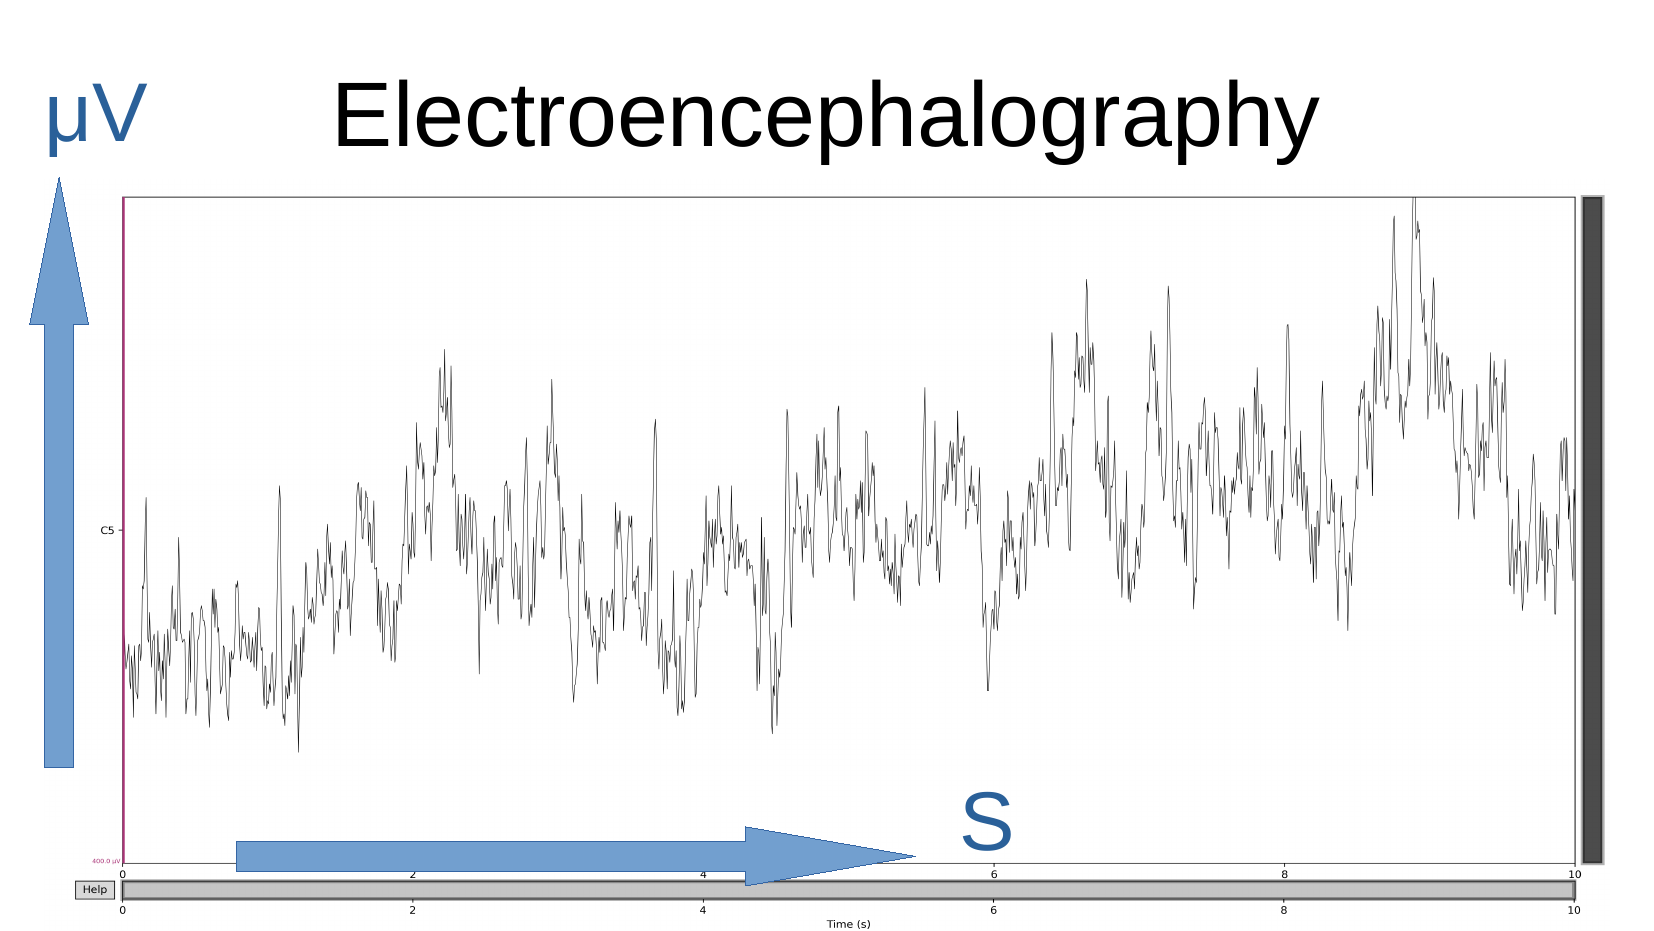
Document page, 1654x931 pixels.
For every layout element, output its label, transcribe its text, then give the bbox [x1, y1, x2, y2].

text_box μV [29, 59, 296, 207]
text_box [236, 826, 916, 886]
text_box [29, 207, 89, 768]
title Electroencephalography [82, 37, 1571, 179]
picture [44, 207, 52, 247]
picture [44, 179, 1610, 931]
text_box S [944, 767, 1123, 886]
